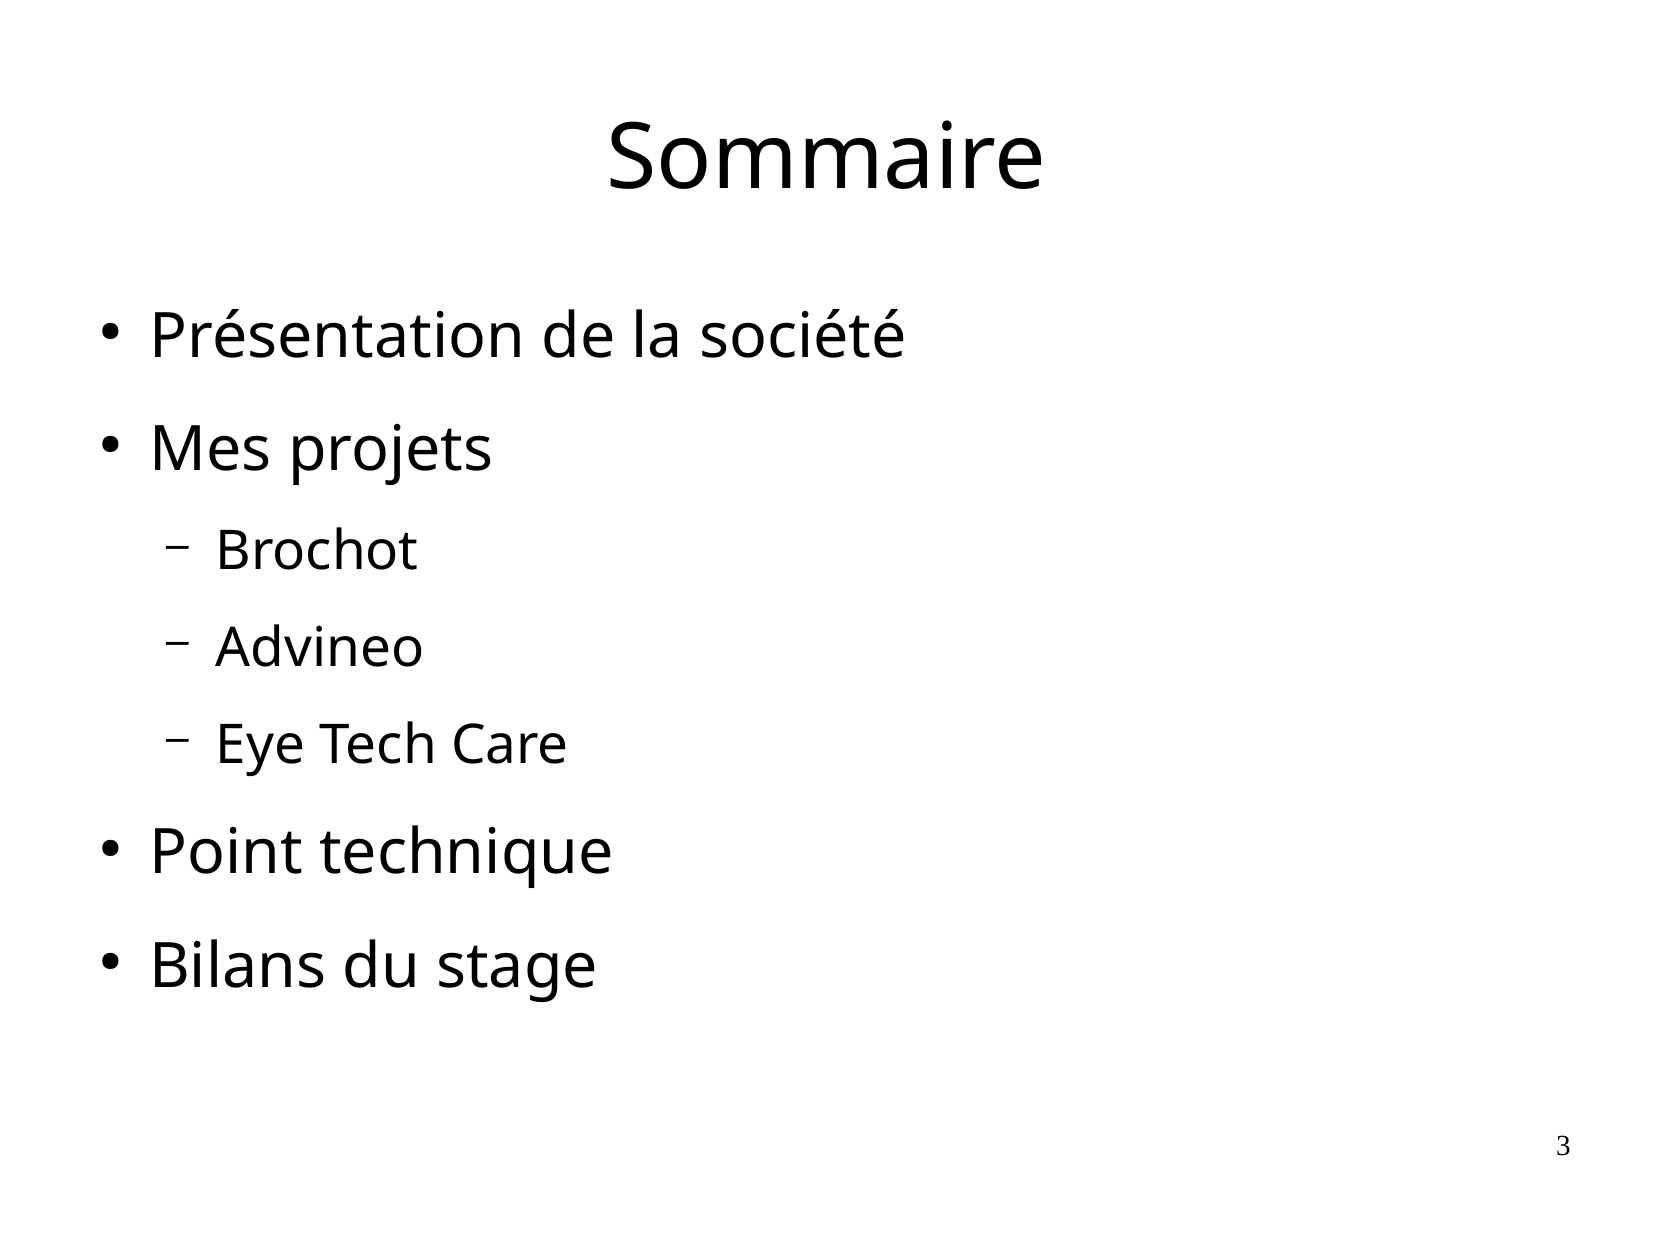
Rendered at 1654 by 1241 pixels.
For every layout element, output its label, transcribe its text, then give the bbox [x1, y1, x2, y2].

title Sommaire [82, 49, 1571, 257]
list Présentation de la société Mes projets Brochot Advineo Eye Tech Care Point technique Bilans du stage [82, 290, 1571, 1010]
